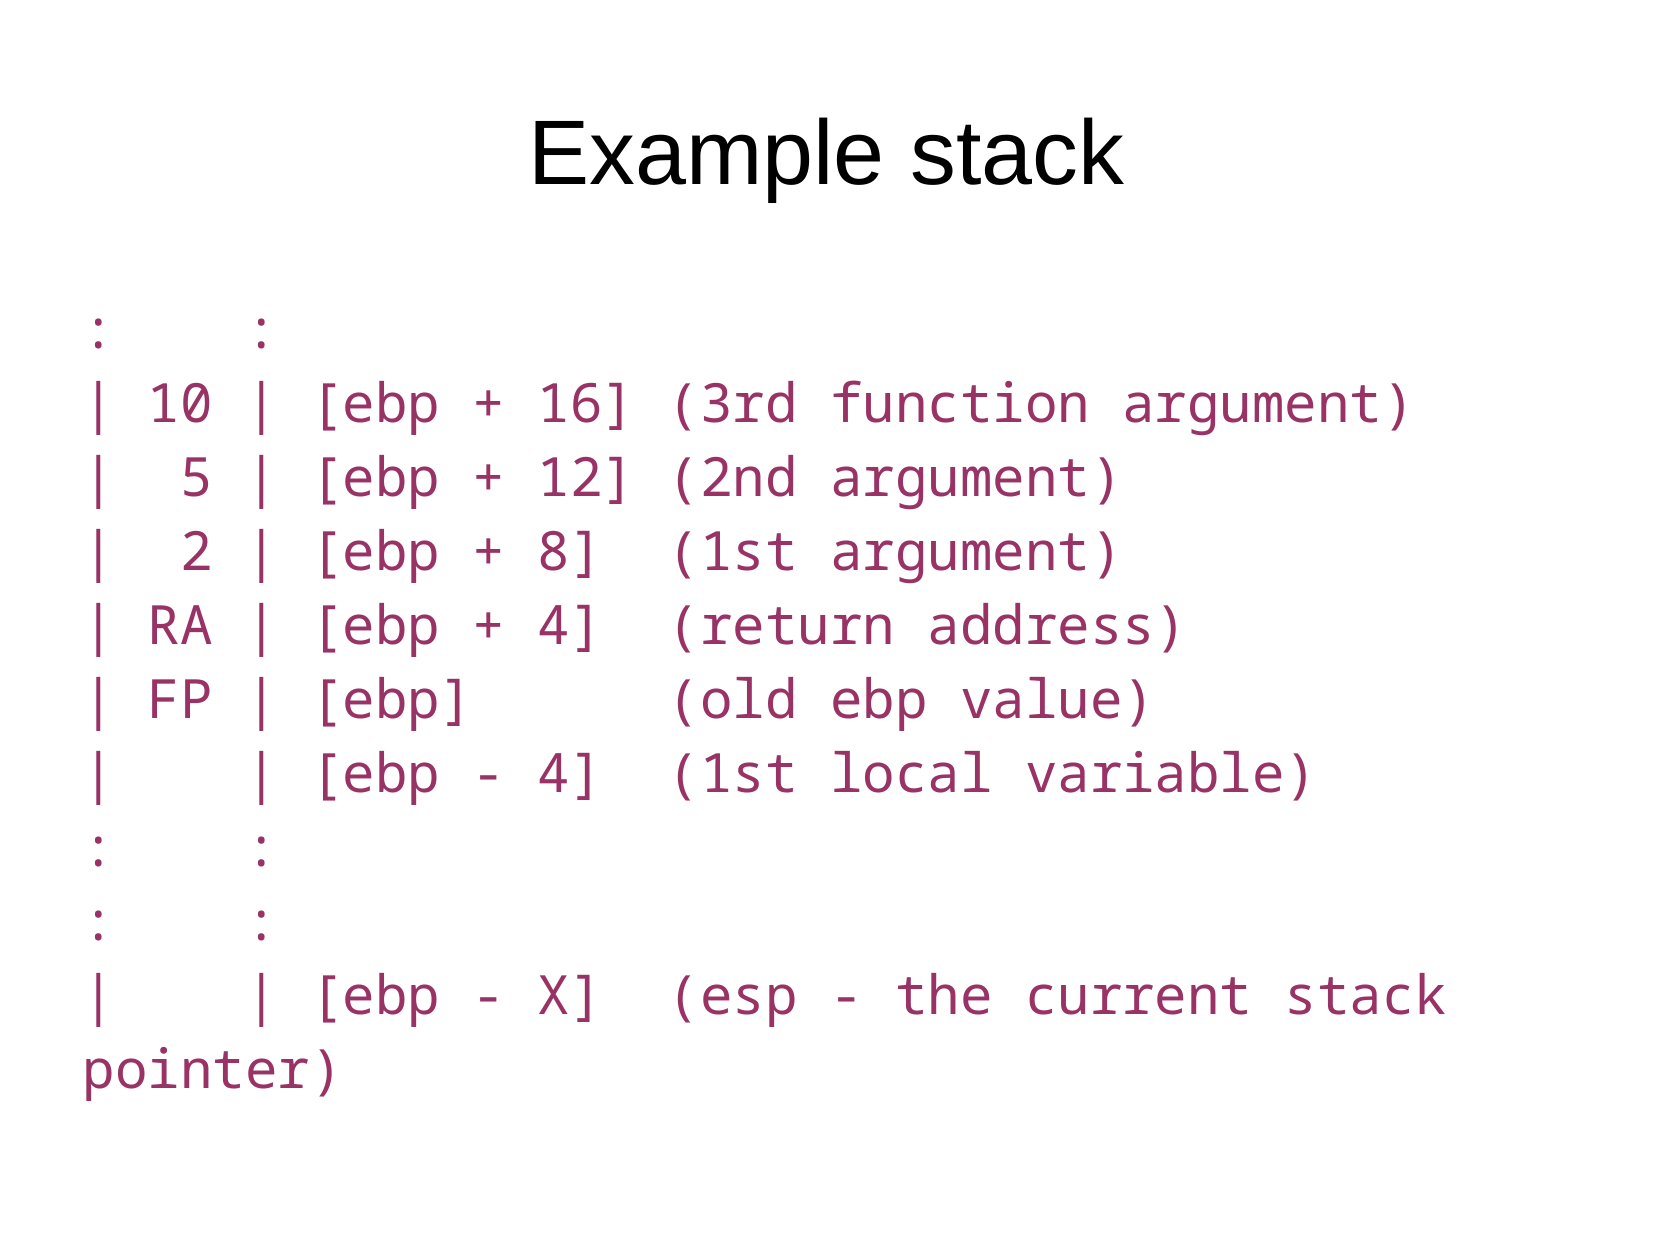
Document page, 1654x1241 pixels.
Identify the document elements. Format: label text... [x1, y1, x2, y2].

title Example stack [82, 49, 1571, 257]
list : : | 10 | [ebp + 16] (3rd function argument) | 5 | [ebp + 12] (2nd argument) | 2 | [ebp + 8] (1st argument) | RA | [ebp + 4] (return address) | FP | [ebp] (old ebp value) | | [ebp - 4] (1st local variable) : : : : | | [ebp - X] (esp - the current stack pointer) [82, 290, 1571, 1109]
